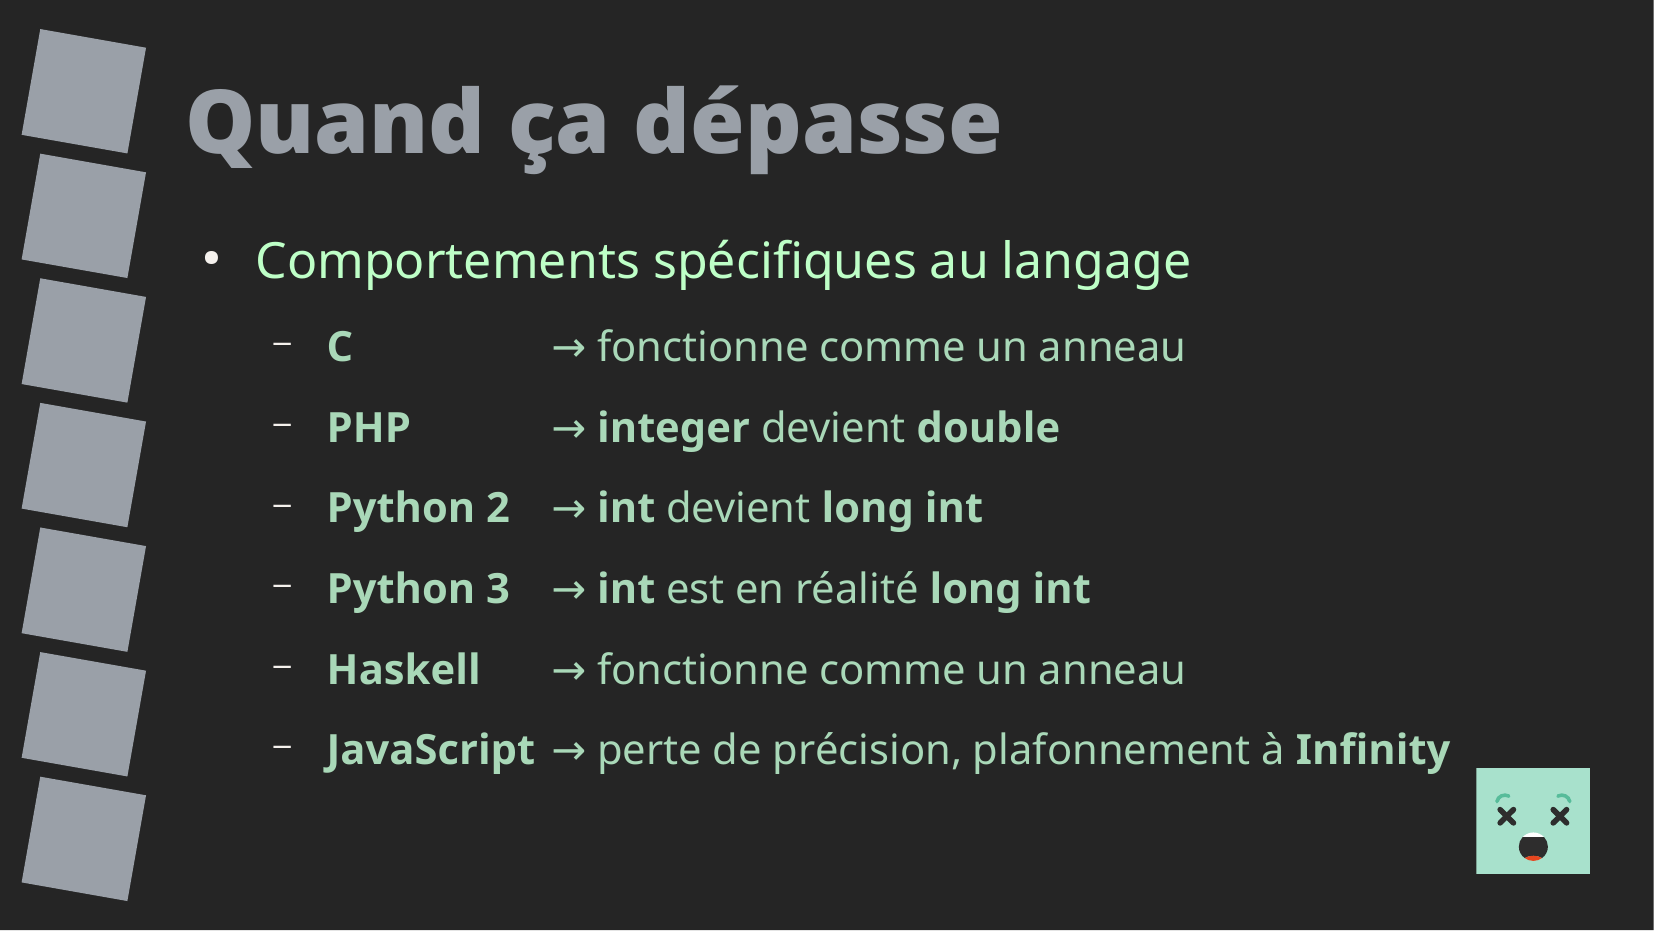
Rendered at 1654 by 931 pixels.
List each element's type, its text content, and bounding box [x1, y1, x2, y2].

picture [1476, 767, 1591, 874]
title Quand ça dépasse [184, 59, 1654, 154]
list Comportements spécifiques au langage C → fonctionne comme un anneau PHP → integer devient double Python 2 → int devient long int Python 3 → int est en réalité long int Haskell → fonctionne comme un anneau JavaScript → perte de précision, plafonnement à Infinity [184, 225, 1636, 901]
